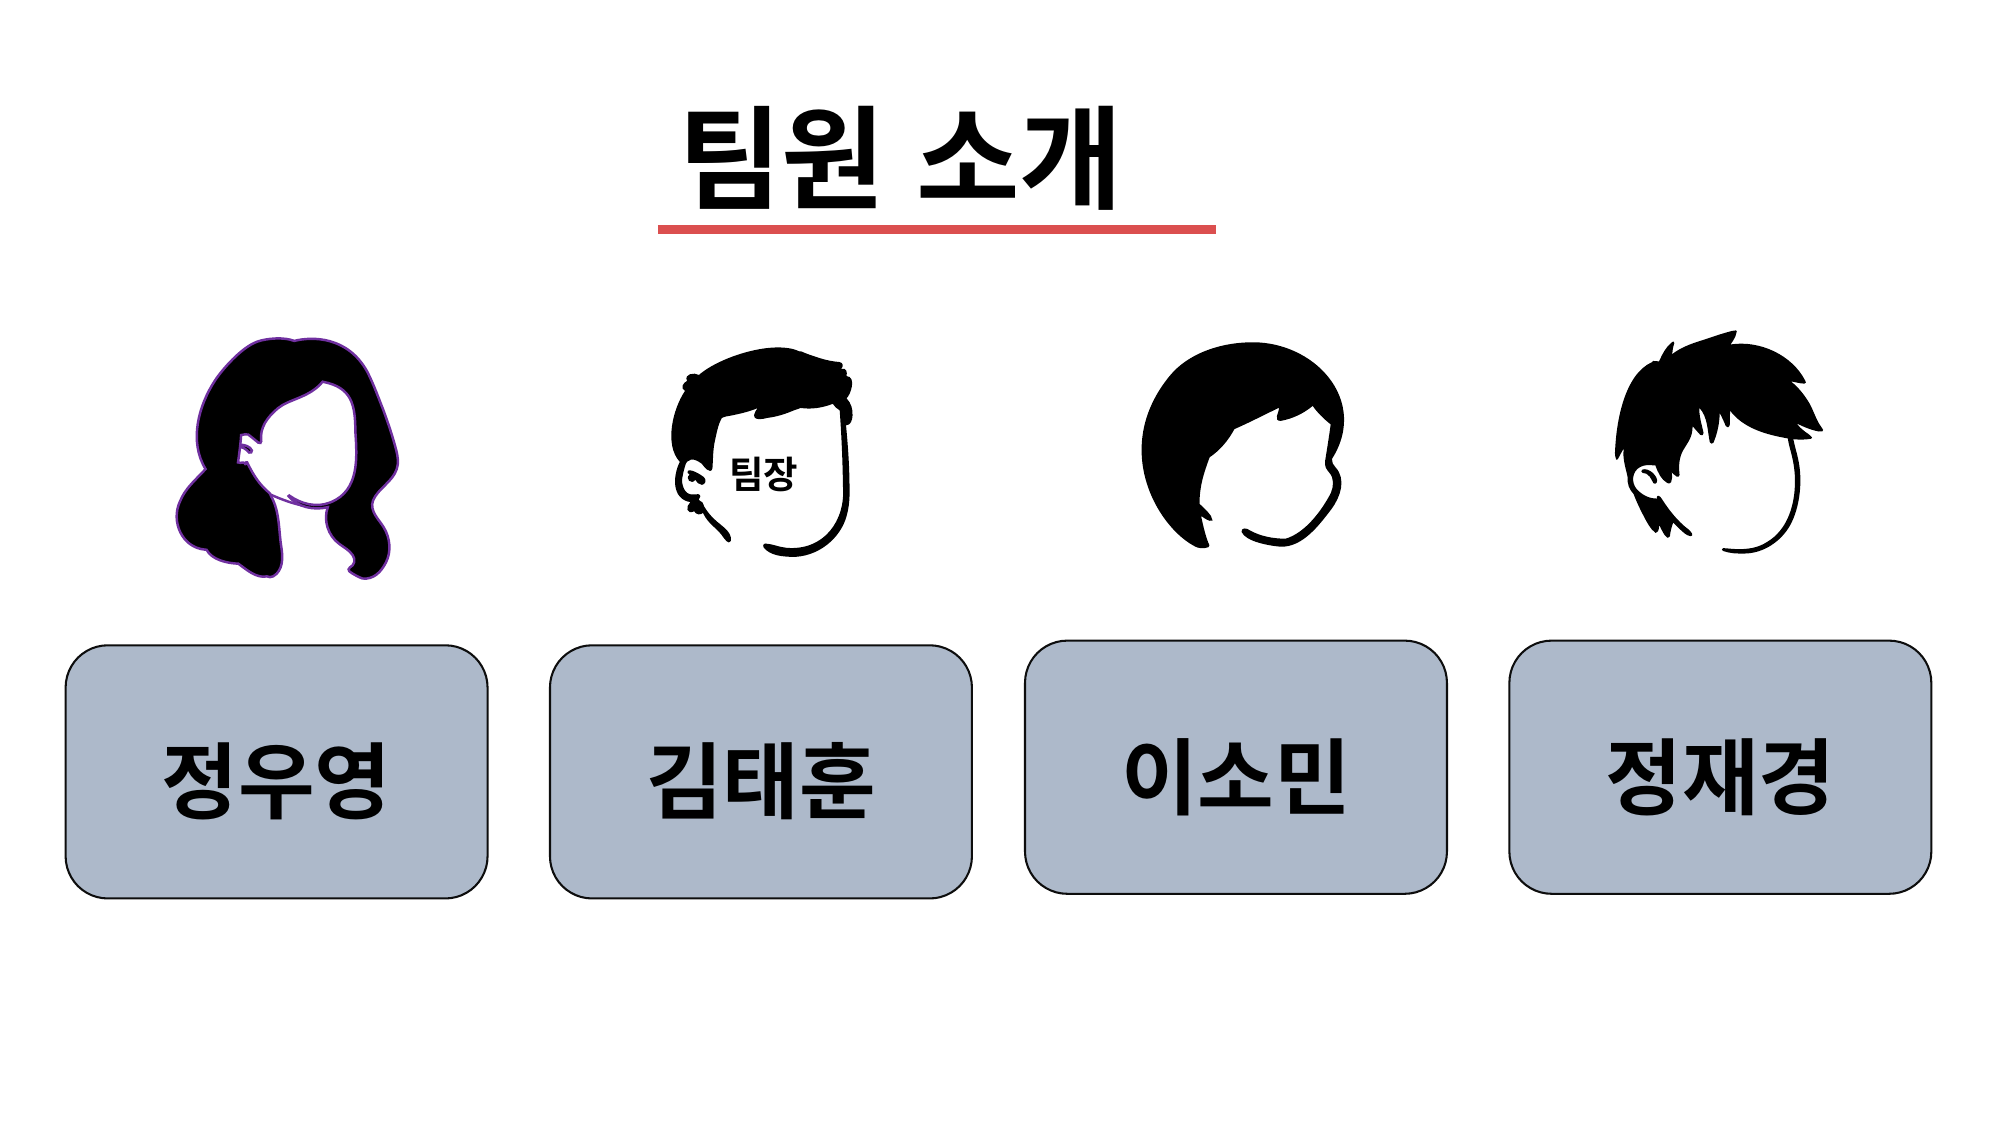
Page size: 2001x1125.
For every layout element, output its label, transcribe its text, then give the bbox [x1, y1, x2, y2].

text_box 정재경 [1509, 640, 1932, 894]
text_box 팀장 [714, 443, 833, 505]
picture [662, 337, 862, 565]
title 팀원 소개 [663, 47, 1281, 281]
text_box 김태훈 [549, 645, 972, 899]
picture [1606, 323, 1831, 563]
picture [1128, 324, 1364, 564]
picture [160, 324, 408, 591]
text_box 정우영 [65, 645, 488, 899]
text_box 이소민 [1025, 640, 1447, 894]
